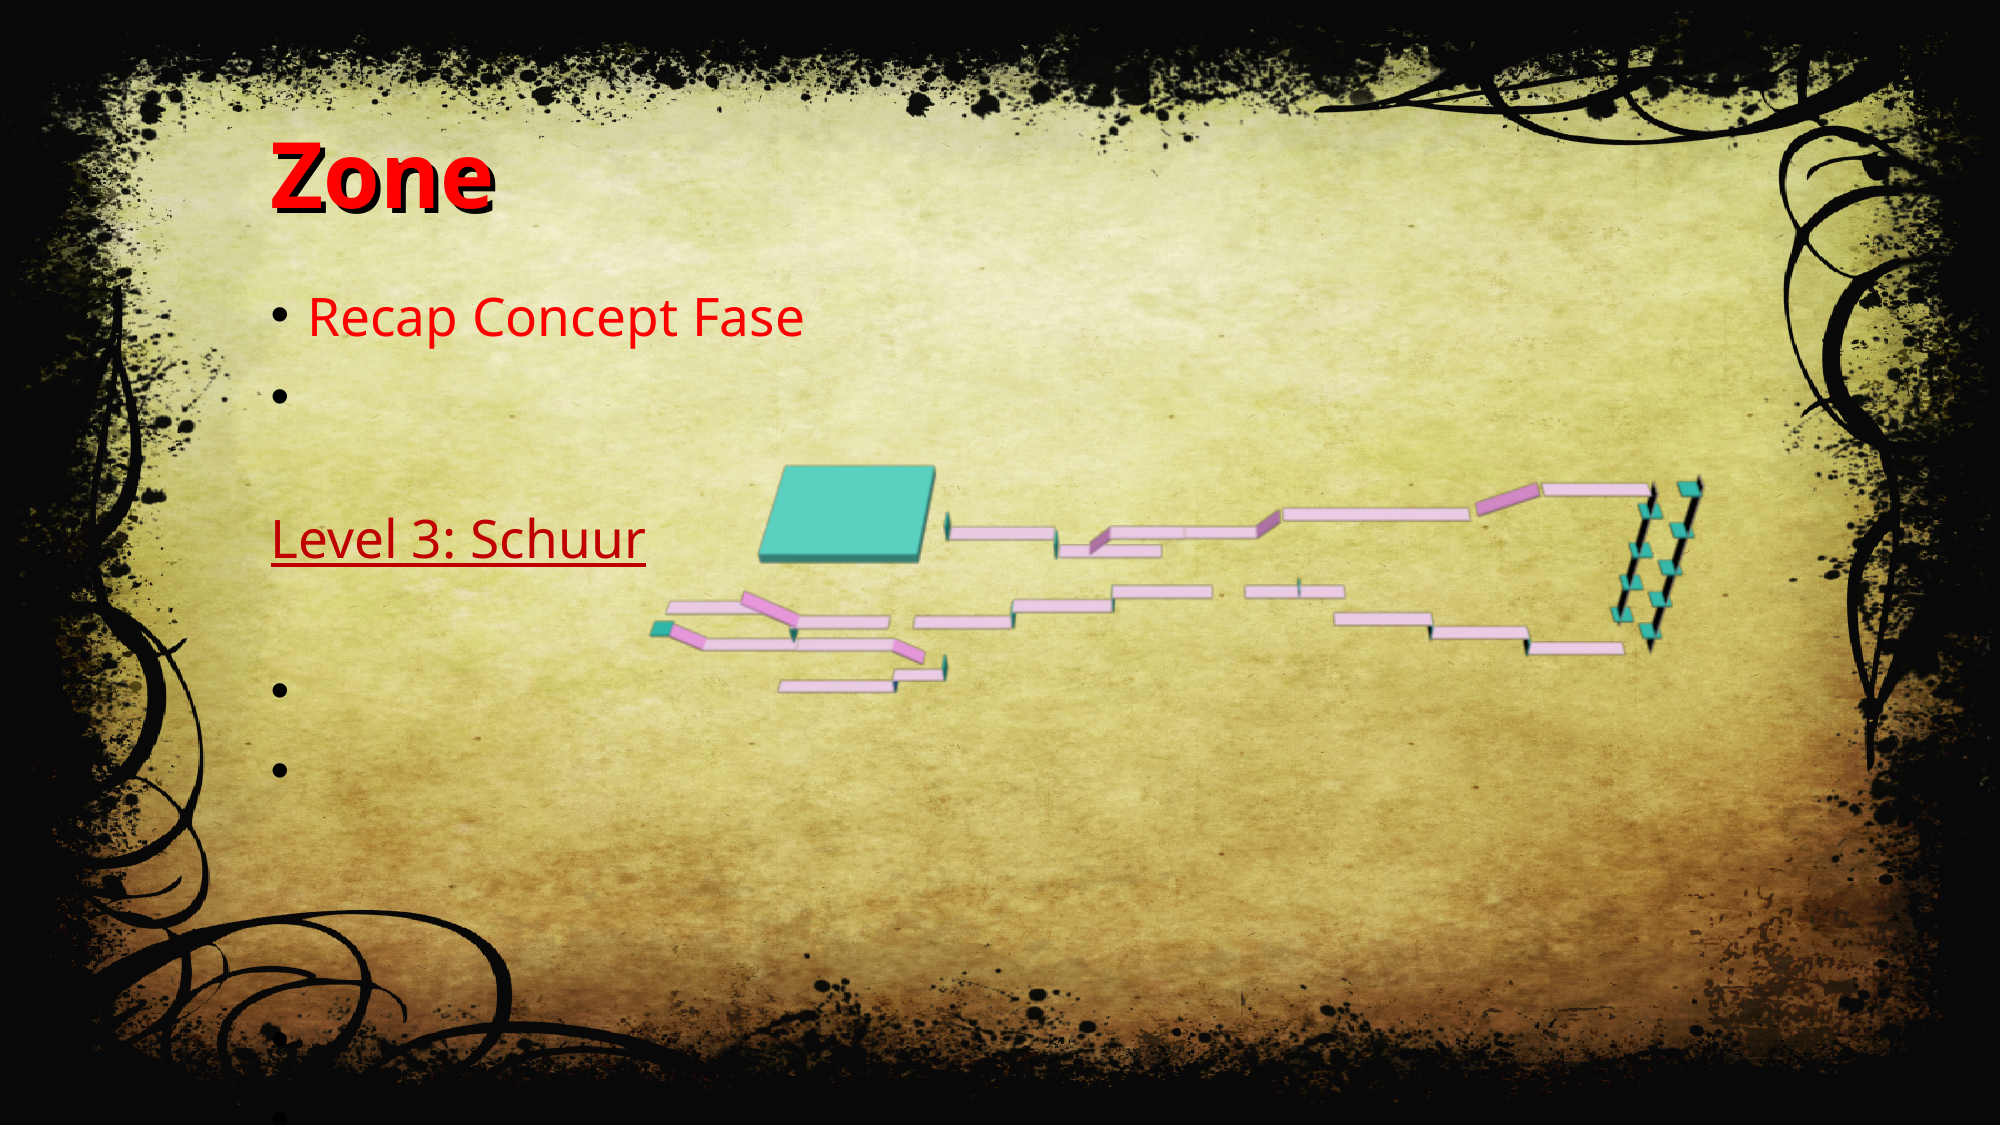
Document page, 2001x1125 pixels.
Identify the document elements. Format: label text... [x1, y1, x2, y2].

title Zone [255, 70, 1981, 288]
list Recap Concept Fase Level 3: Schuur [255, 288, 588, 1002]
list Recap Concept Fase Level 3: Schuur [1806, 288, 1981, 1002]
picture [588, 147, 1806, 1061]
